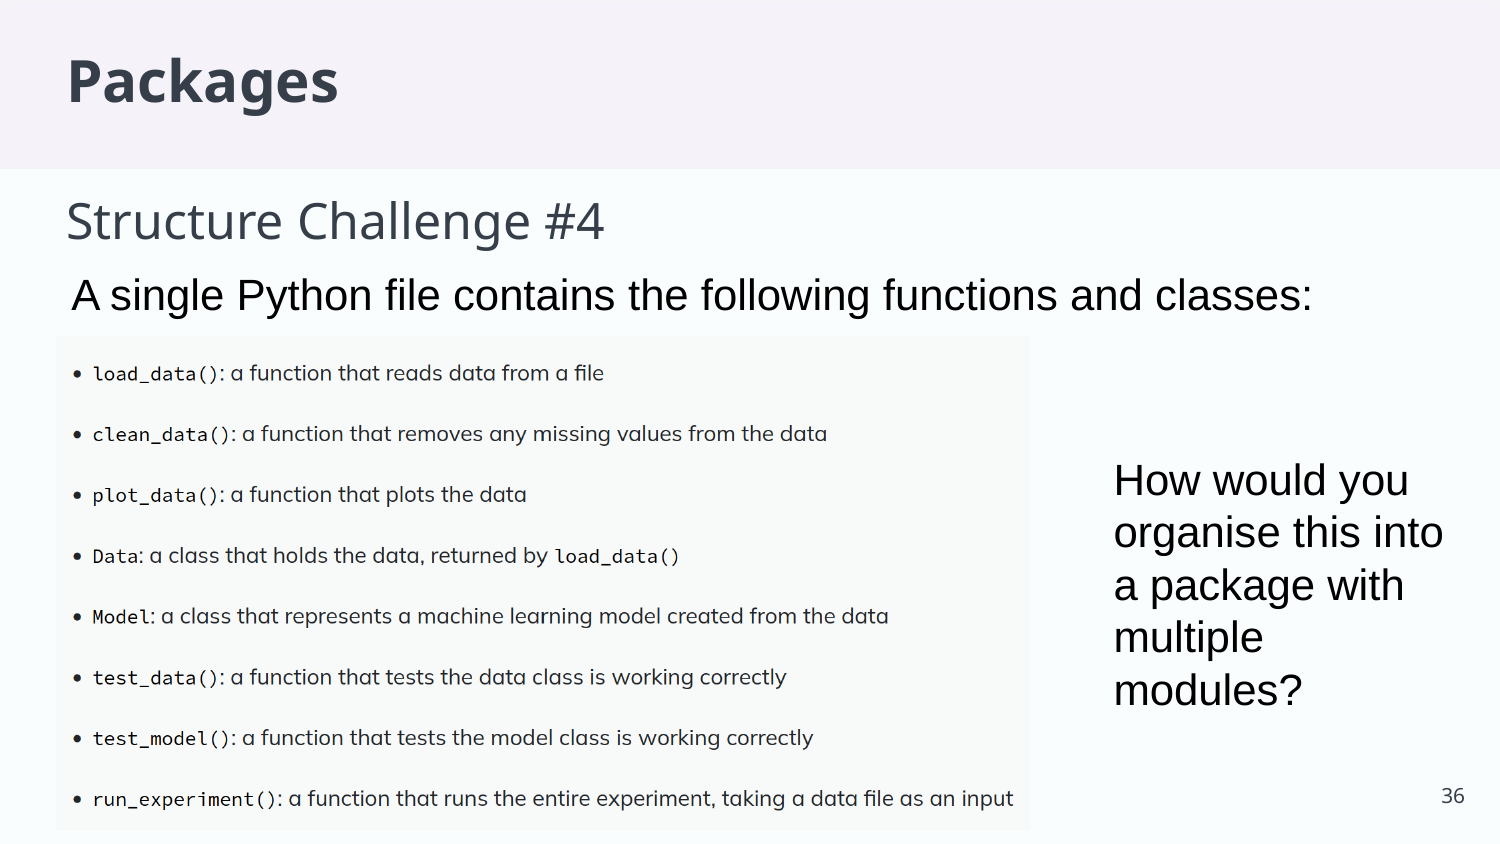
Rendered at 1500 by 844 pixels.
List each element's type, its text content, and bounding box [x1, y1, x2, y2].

picture [56, 336, 1030, 831]
text_box How would you organise this into a package with multiple modules? [1098, 436, 1470, 729]
title Packages [51, 28, 1390, 141]
slide_number <number> [1389, 764, 1480, 830]
text_box Structure Challenge #4 [51, 174, 803, 265]
text_box A single Python file contains the following functions and classes: [56, 252, 1432, 335]
